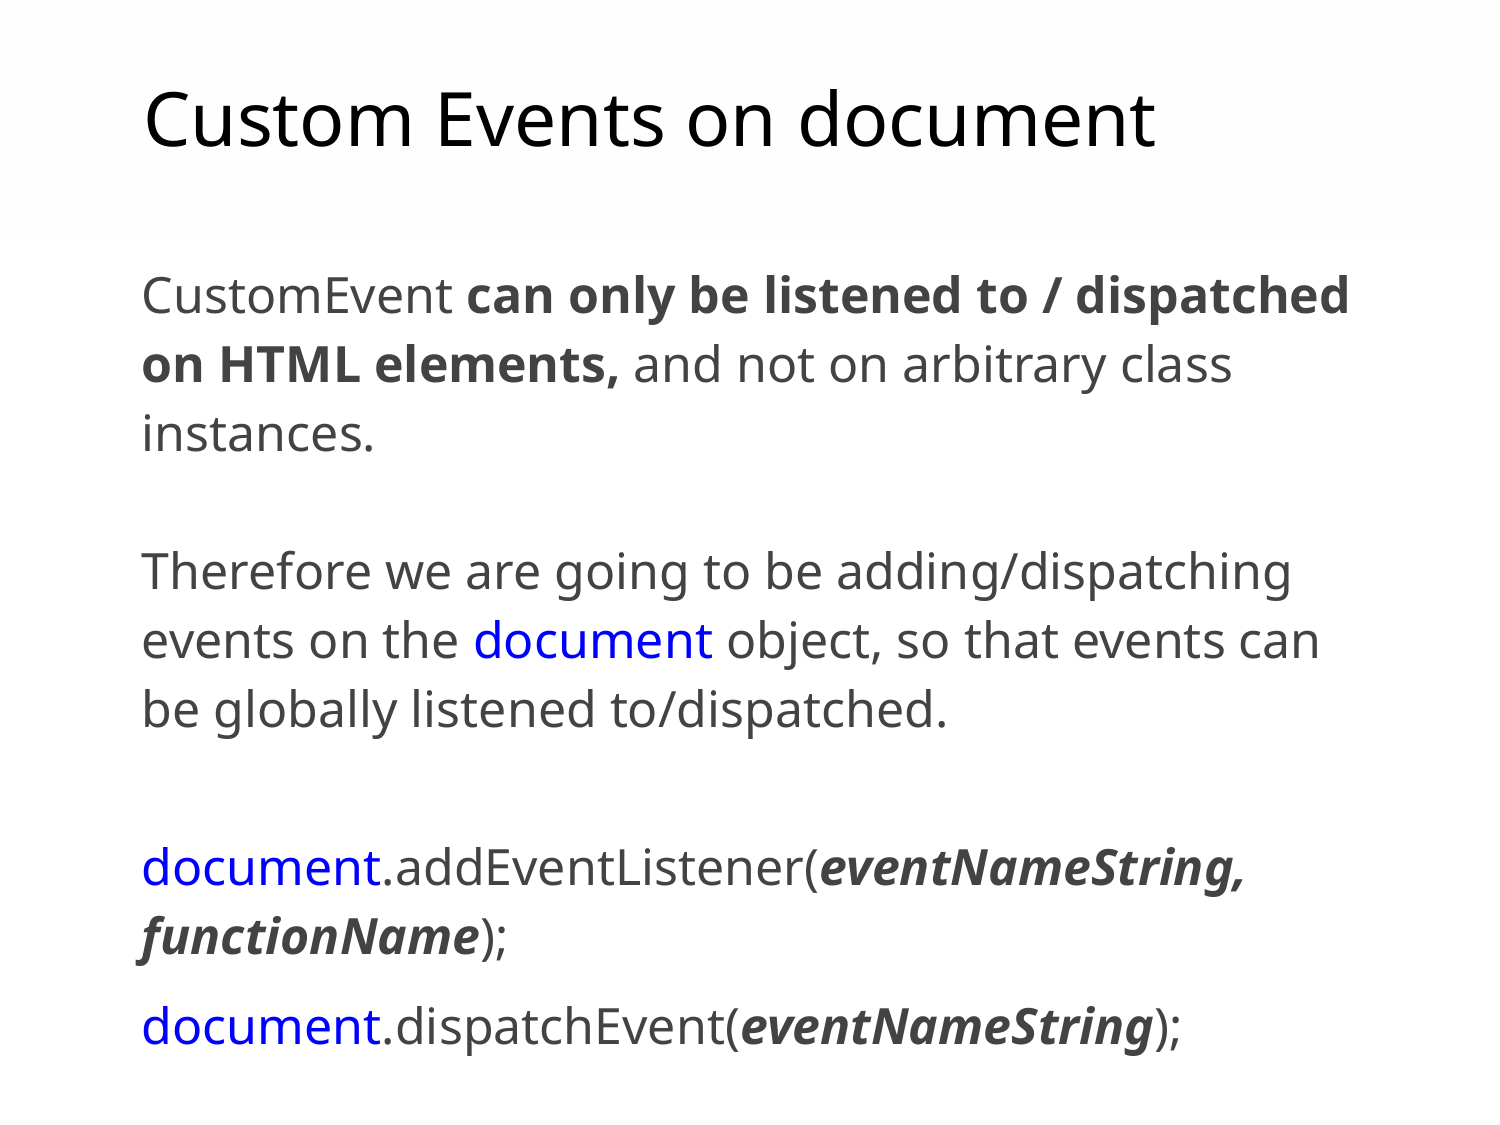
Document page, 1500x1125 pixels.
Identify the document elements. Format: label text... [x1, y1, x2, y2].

list CustomEvent can only be listened to / dispatched on HTML elements, and not on arbitrary class instances. Therefore we are going to be adding/dispatching events on the document object, so that events can be globally listened to/dispatched. document.addEventListener(eventNameString, functionName); document.dispatchEvent(eventNameString); [126, 239, 1371, 1052]
title Custom Events on document [128, 56, 1372, 183]
